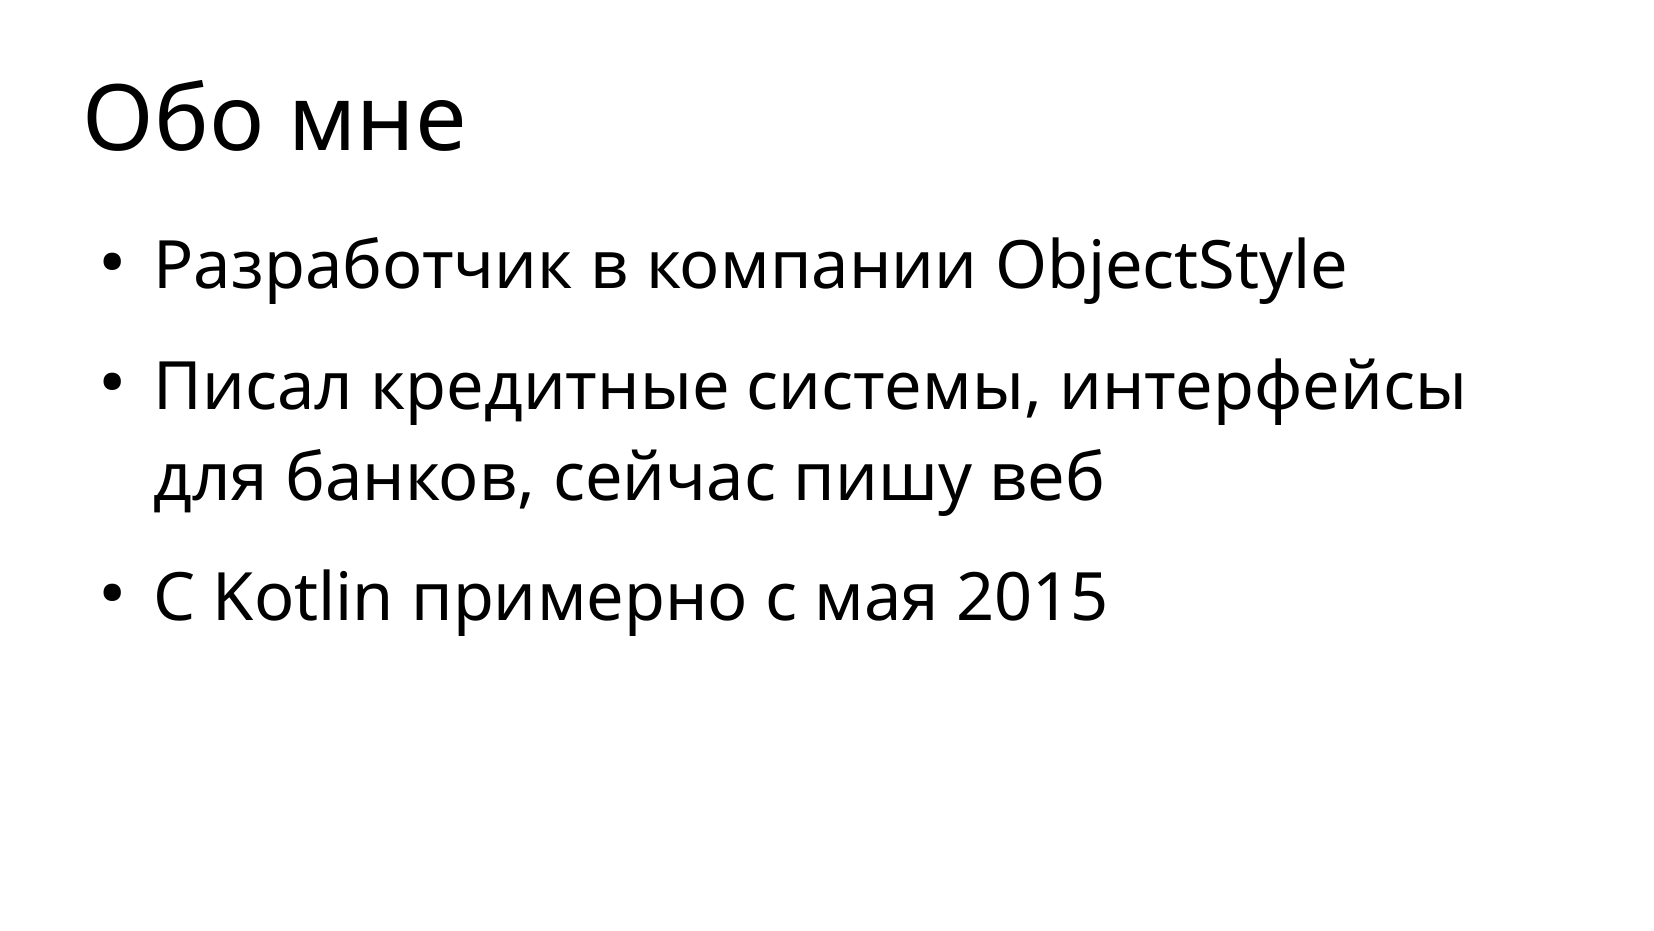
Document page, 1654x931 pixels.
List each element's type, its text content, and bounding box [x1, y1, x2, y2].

list Разработчик в компании ObjectStyle Писал кредитные системы, интерфейсы для банков, сейчас пишу веб С Kotlin примерно с мая 2015 [82, 217, 1571, 544]
title Обо мне [82, 37, 1571, 193]
